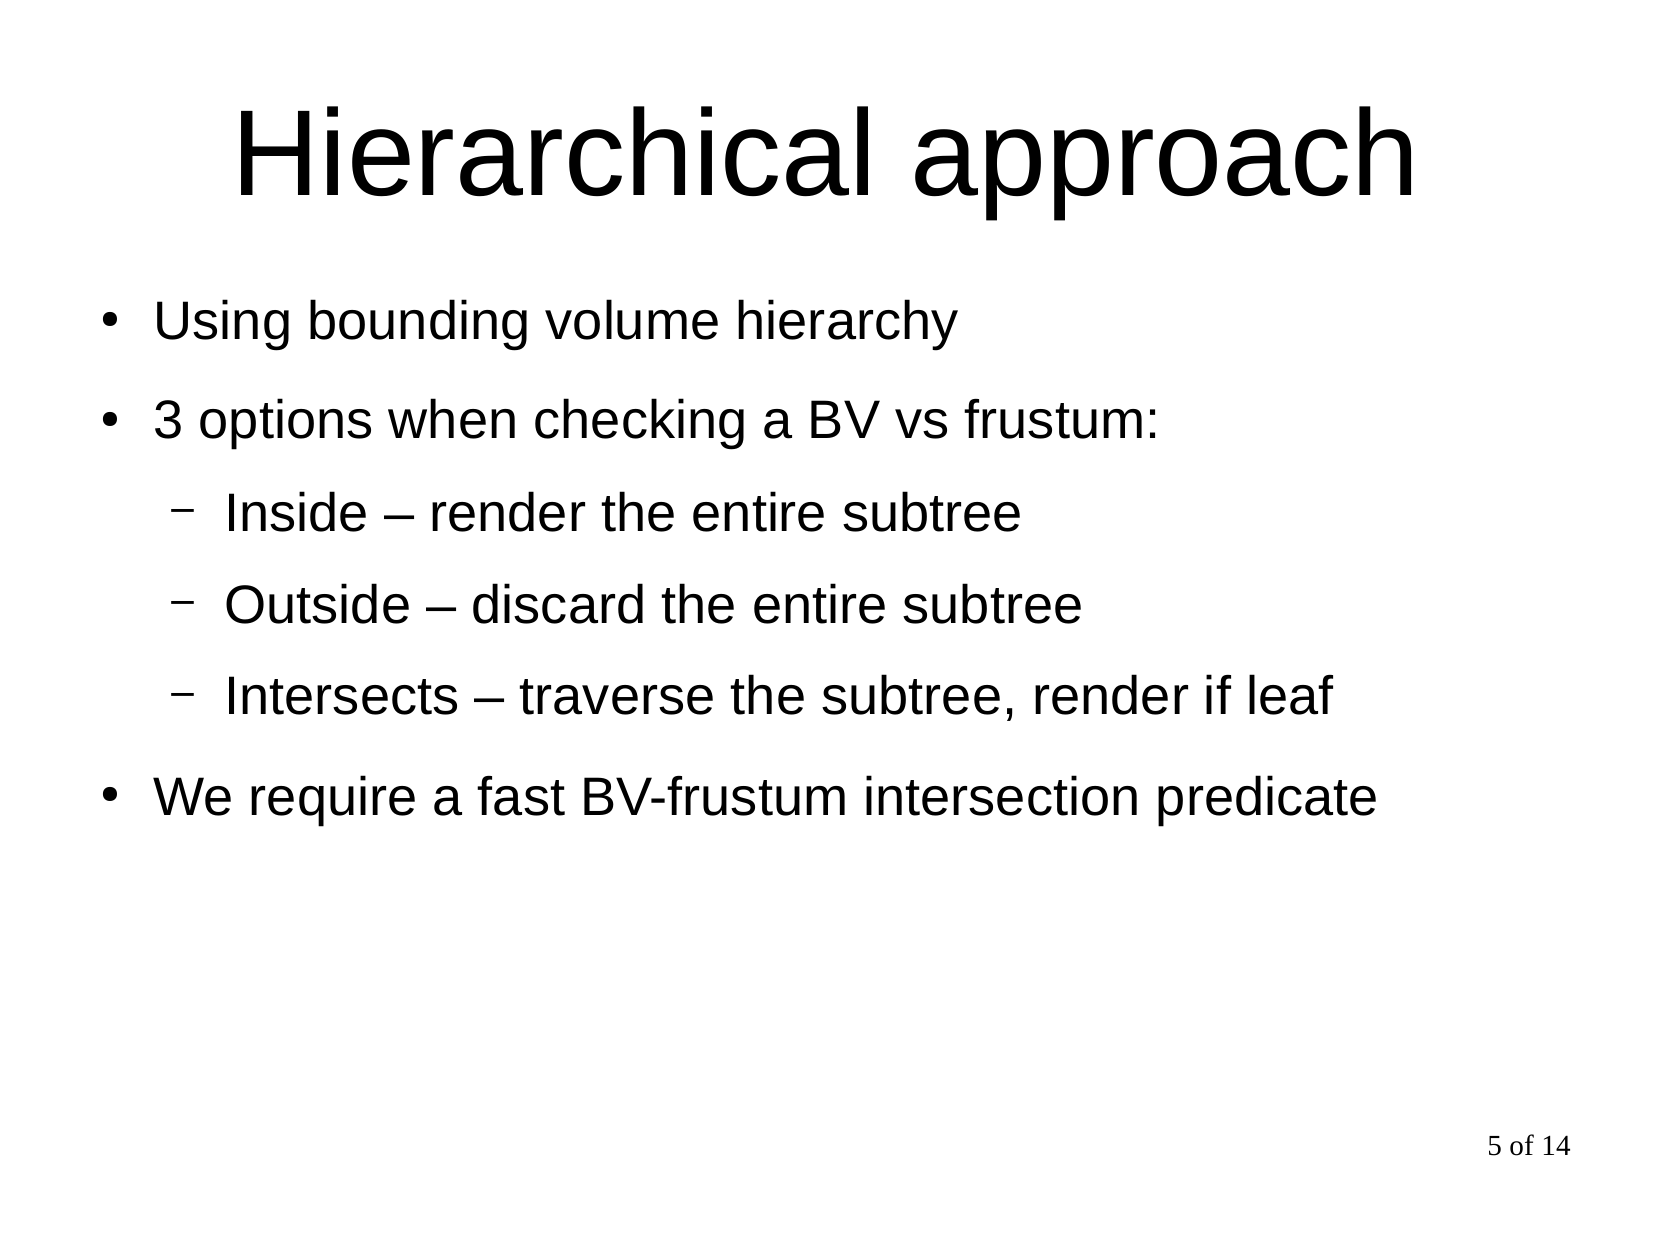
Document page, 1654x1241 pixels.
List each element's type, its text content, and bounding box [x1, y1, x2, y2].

title Hierarchical approach [82, 49, 1571, 257]
list Using bounding volume hierarchy 3 options when checking a BV vs frustum: Inside – render the entire subtree Outside – discard the entire subtree Intersects – traverse the subtree, render if leaf We require a fast BV-frustum intersection predicate [82, 290, 1571, 1010]
